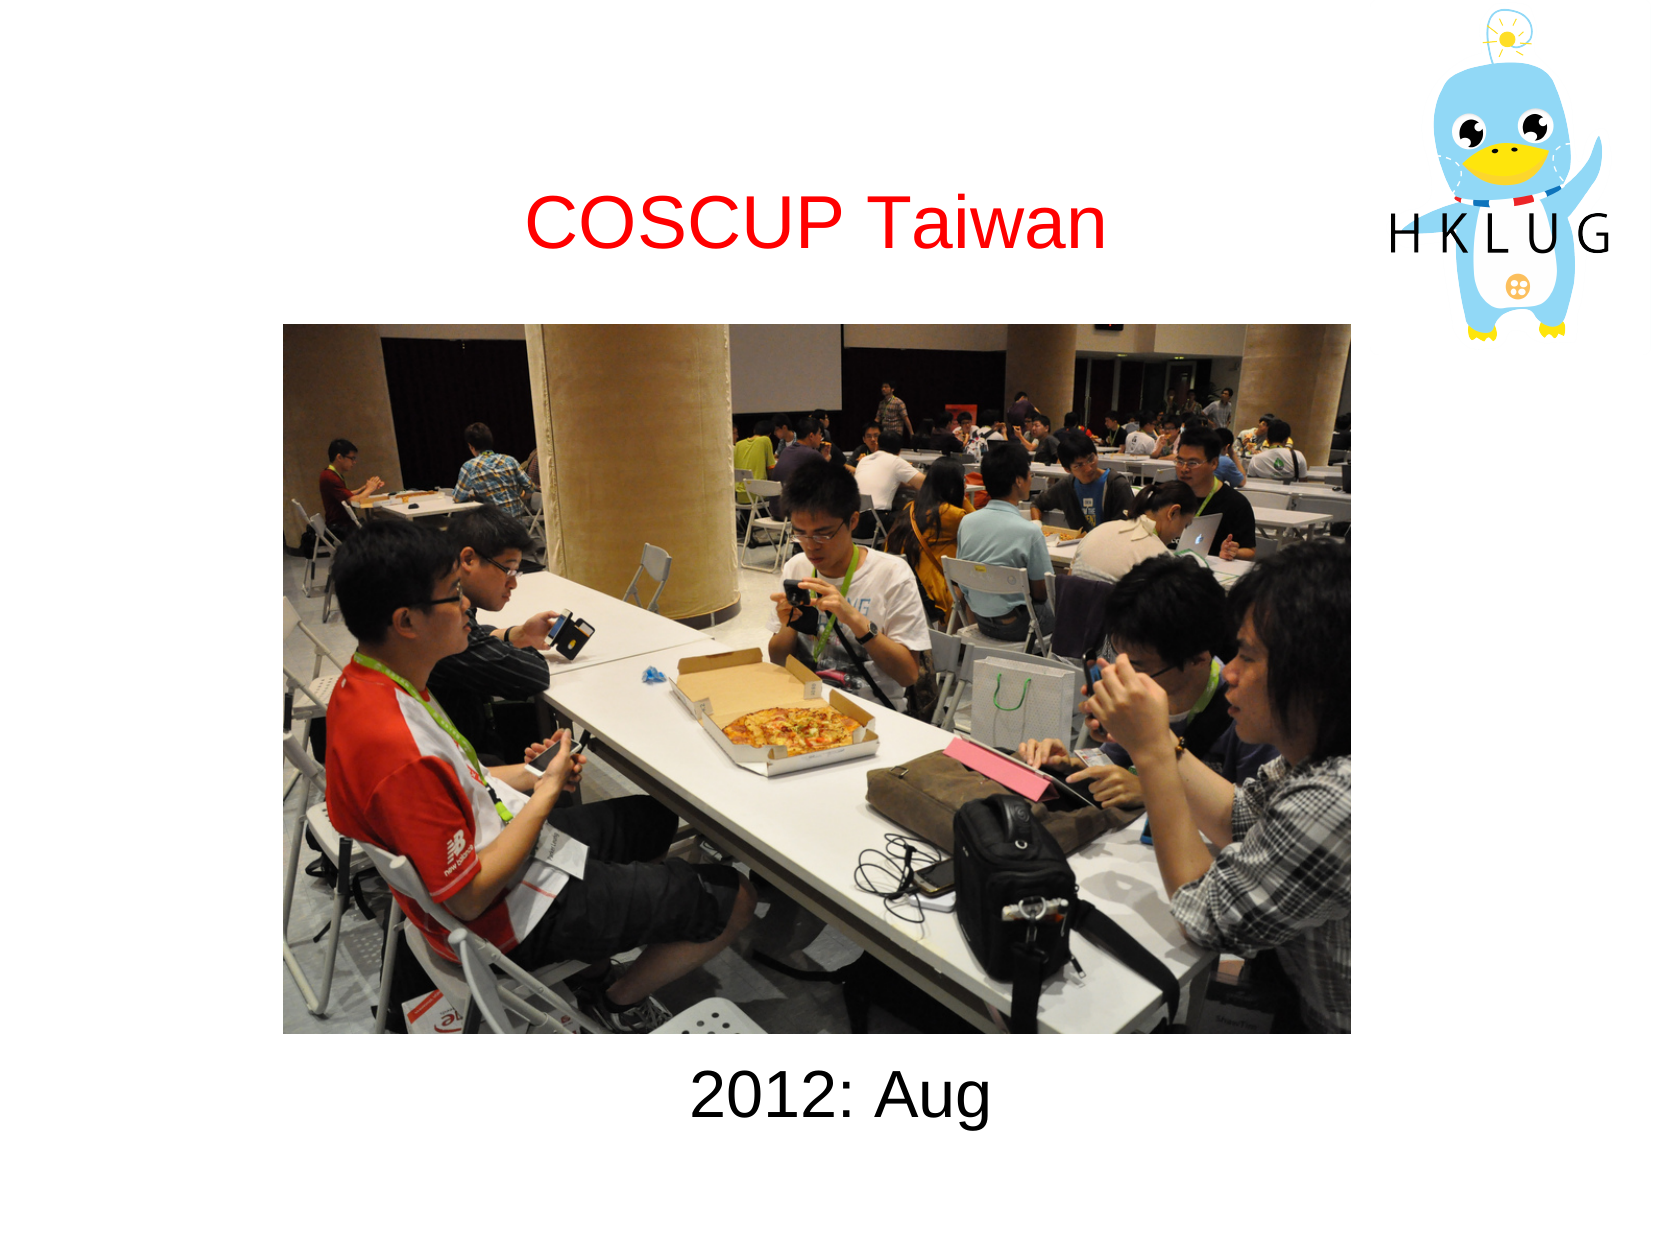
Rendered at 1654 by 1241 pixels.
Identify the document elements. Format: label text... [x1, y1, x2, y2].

text_box COSCUP Taiwan [68, 129, 1565, 308]
picture [283, 324, 1351, 1034]
picture [1370, 0, 1651, 355]
text_box 2012: Aug [107, 1057, 1575, 1139]
